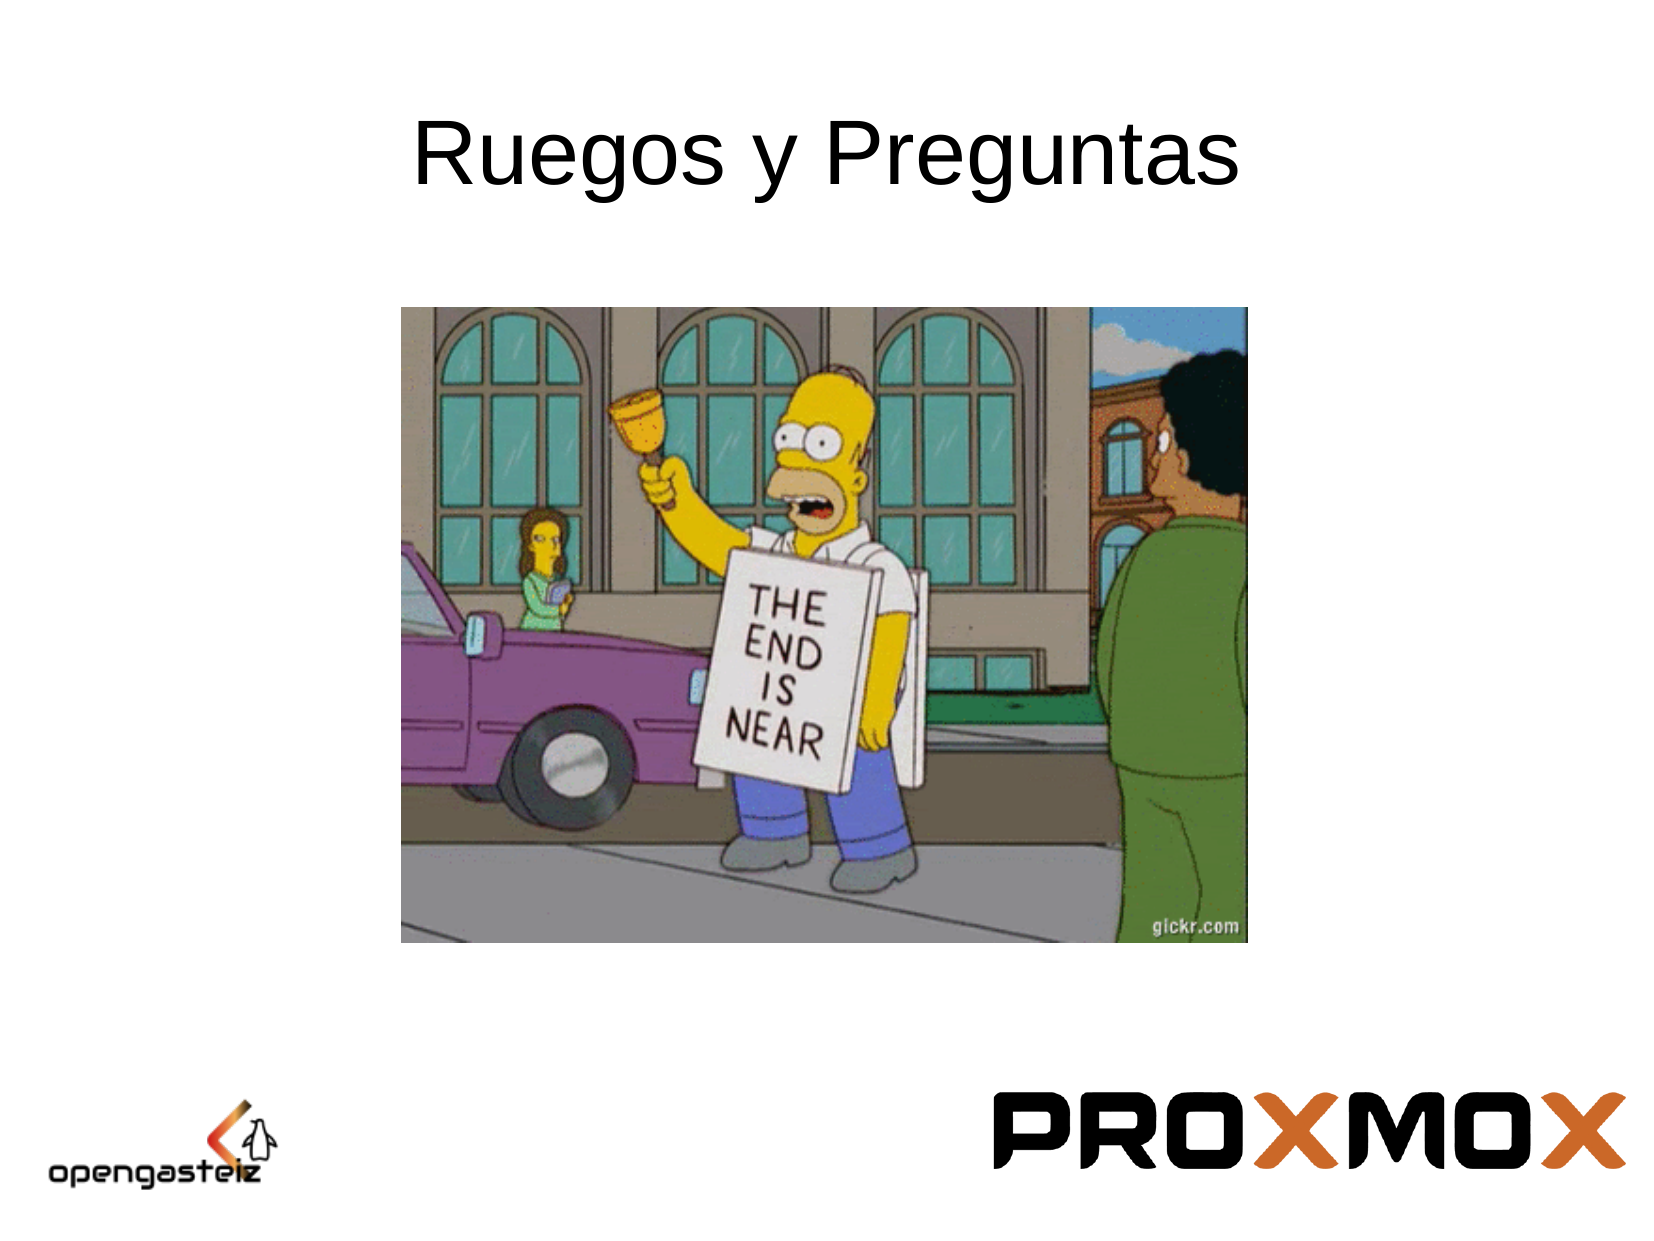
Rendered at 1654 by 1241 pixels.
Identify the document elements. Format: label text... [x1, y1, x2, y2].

title Ruegos y Preguntas [82, 49, 1571, 257]
picture [401, 307, 1248, 943]
picture [988, 1034, 1631, 1217]
picture [35, 1086, 297, 1201]
